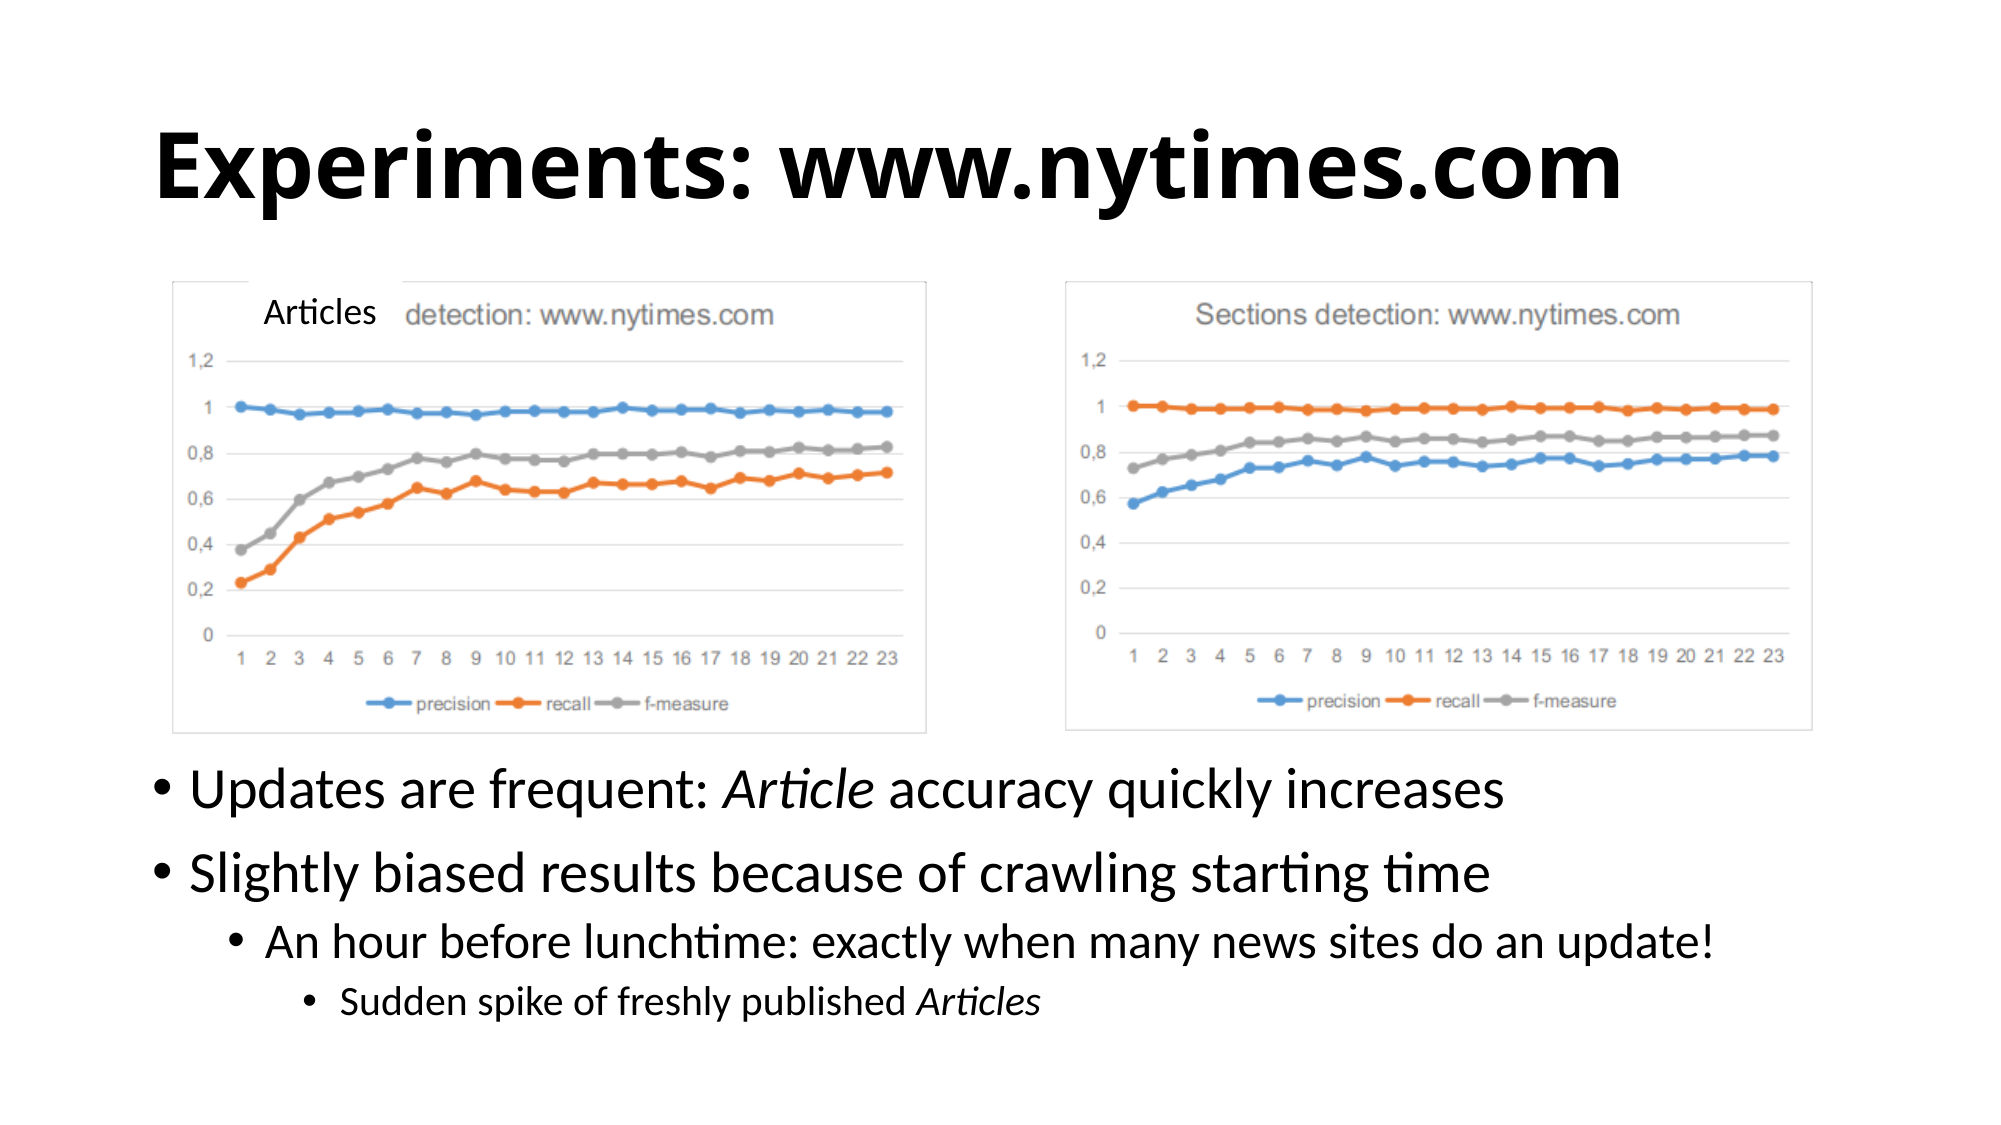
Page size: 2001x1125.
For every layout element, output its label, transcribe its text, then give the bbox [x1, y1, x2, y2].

text_box Articles [248, 280, 403, 341]
text_box Updates are frequent: Article accuracy quickly increases Slightly biased results because of crawling starting time An hour before lunchtime: exactly when many news sites do an update! Sudden spike of freshly published Articles [137, 751, 1863, 1061]
picture [172, 281, 927, 734]
picture [1065, 281, 1813, 731]
title Experiments: www.nytimes.com [137, 59, 1863, 278]
